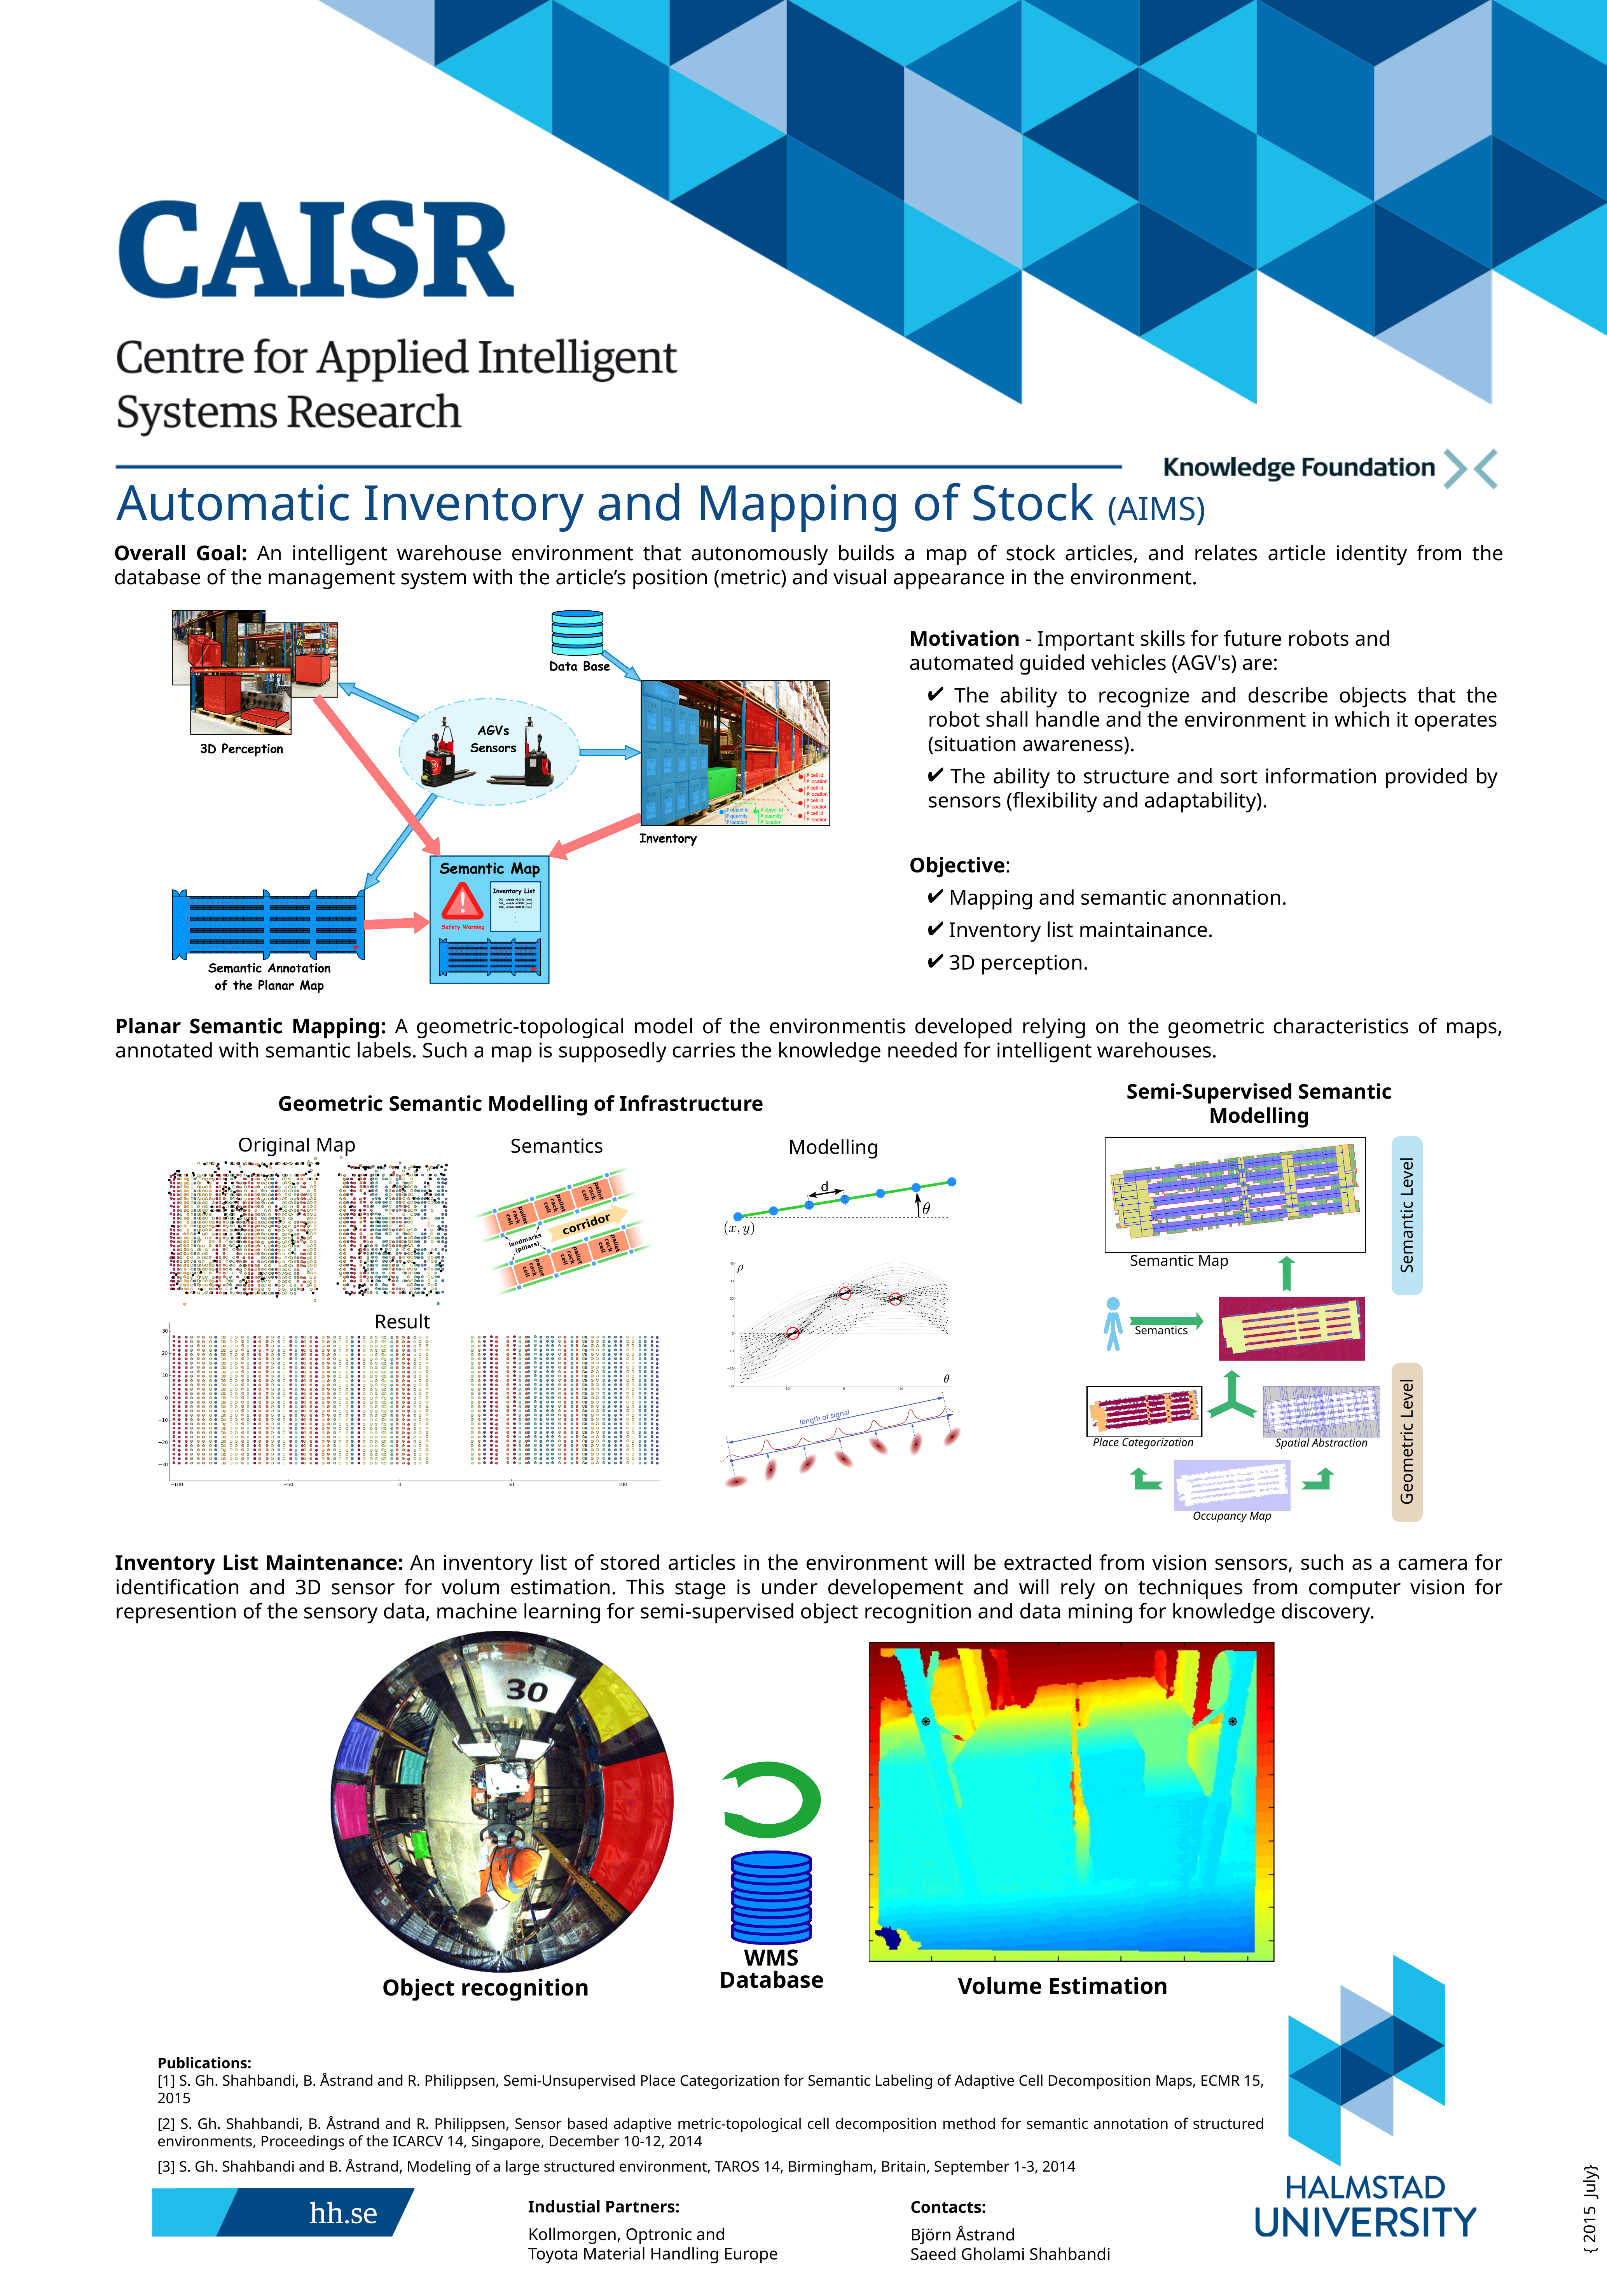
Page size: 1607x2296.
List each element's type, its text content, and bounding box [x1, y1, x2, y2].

text_box Contacts: Björn Åstrand Saeed Gholami Shahbandi [905, 2194, 1180, 2266]
text_box Overall Goal: An intelligent warehouse environment that autonomously builds a map of stock articles, and relates article identity from the database of the management system with the article’s position (metric) and visual appearance in the environment. [108, 537, 1511, 592]
text_box Semi-Supervised Semantic Modelling [1120, 1078, 1400, 1127]
picture [158, 1138, 962, 1489]
text_box Inventory List Maintenance: An inventory list of stored articles in the environment will be extracted from vision sensors, such as a camera for identification and 3D sensor for volum estimation. This stage is under developement and will rely on techniques from computer vision for represention of the sensory data, machine learning for semi-supervised object recognition and data mining for knowledge discovery. [115, 1538, 1504, 1635]
text_box Geometric Semantic Modelling of Infrastructure [278, 1090, 838, 1115]
text_box Planar Semantic Mapping: A geometric-topological model of the environmentis developed relying on the geometric characteristics of maps, annotated with semantic labels. Such a map is supposedly carries the knowledge needed for intelligent warehouses. [115, 1013, 1504, 1062]
text_box Motivation - Important skills for future robots and automated guided vehicles (AGV's) are: The ability to recognize and describe objects that the robot shall handle and the environment in which it operates (situation awareness). The ability to structure and sort information provided by sensors (flexibility and adaptability). Objective: Mapping and semantic anonnation. Inventory list maintainance. 3D perception. [904, 622, 1504, 977]
picture [152, 2188, 415, 2237]
picture [1077, 1136, 1423, 1522]
title Automatic Inventory and Mapping of Stock (AIMS) [111, 468, 1511, 533]
text_box Industial Partners: Kollmorgen, Optronic and Toyota Material Handling Europe [522, 2193, 824, 2267]
picture [330, 1631, 1275, 2001]
text_box Publications: [1] S. Gh. Shahbandi, B. Åstrand and R. Philippsen, Semi-Unsupervised Place Categorization for Semantic Labeling of Adaptive Cell Decomposition Maps, ECMR 15, 2015 [2] S. Gh. Shahbandi, B. Åstrand and R. Philippsen, Sensor based adaptive metric-topological cell decomposition method for semantic annotation of structured environments, Proceedings of the ICARCV 14, Singapore, December 10-12, 2014 [3] S. Gh. Shahbandi and B. Åstrand, Modeling of a large structured environment, TAROS 14, Birmingham, Britain, September 1-3, 2014 [157, 2053, 1266, 2175]
text_box { 2015 July} [1576, 2049, 1602, 2259]
picture [169, 606, 832, 993]
